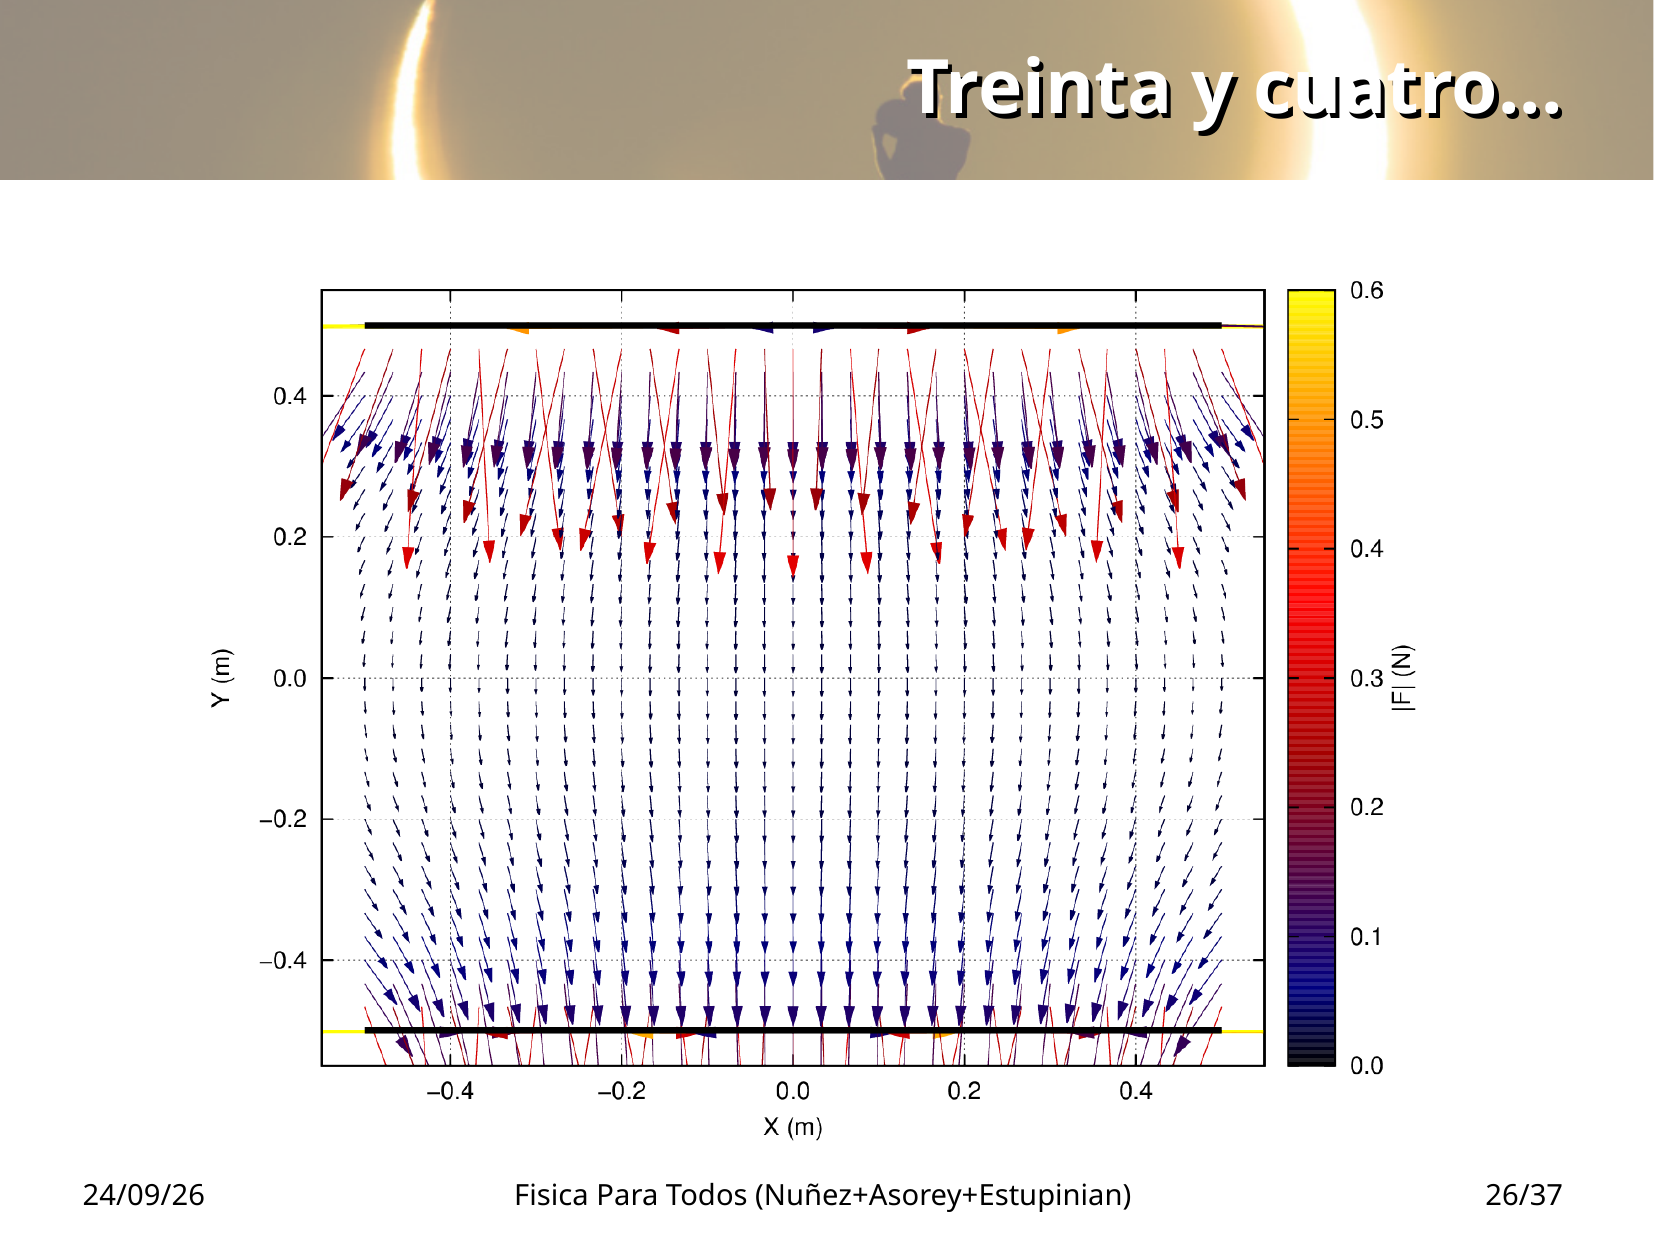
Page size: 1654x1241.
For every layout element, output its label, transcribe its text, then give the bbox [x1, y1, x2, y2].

picture [201, 260, 1464, 1144]
title Treinta y cuatro... [75, 19, 1564, 151]
picture [0, 0, 1654, 180]
